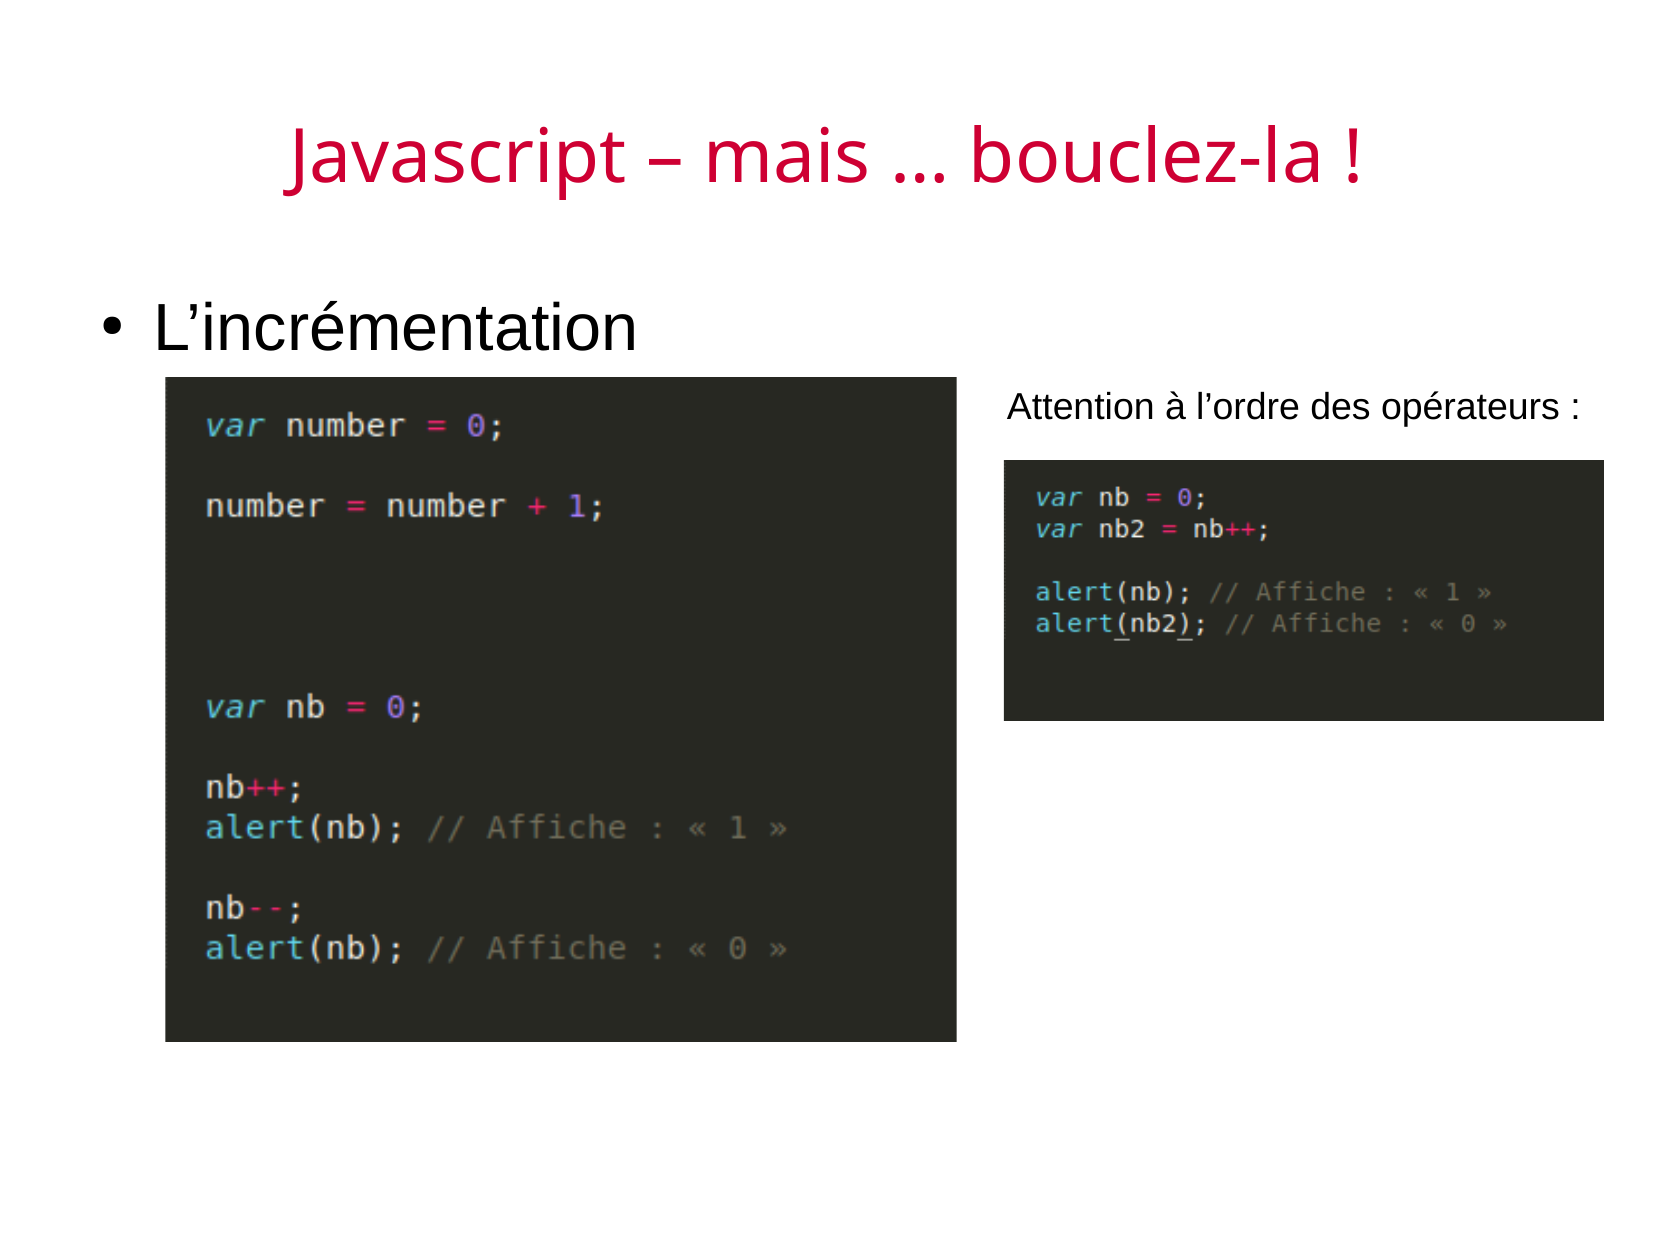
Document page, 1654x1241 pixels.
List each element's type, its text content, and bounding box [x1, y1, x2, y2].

picture [1003, 460, 1604, 721]
list L’incrémentation [82, 290, 1571, 1010]
picture [165, 377, 957, 1042]
title Javascript – mais … bouclez-la ! [82, 49, 1571, 257]
text_box Attention à l’ordre des opérateurs : [992, 377, 1607, 519]
